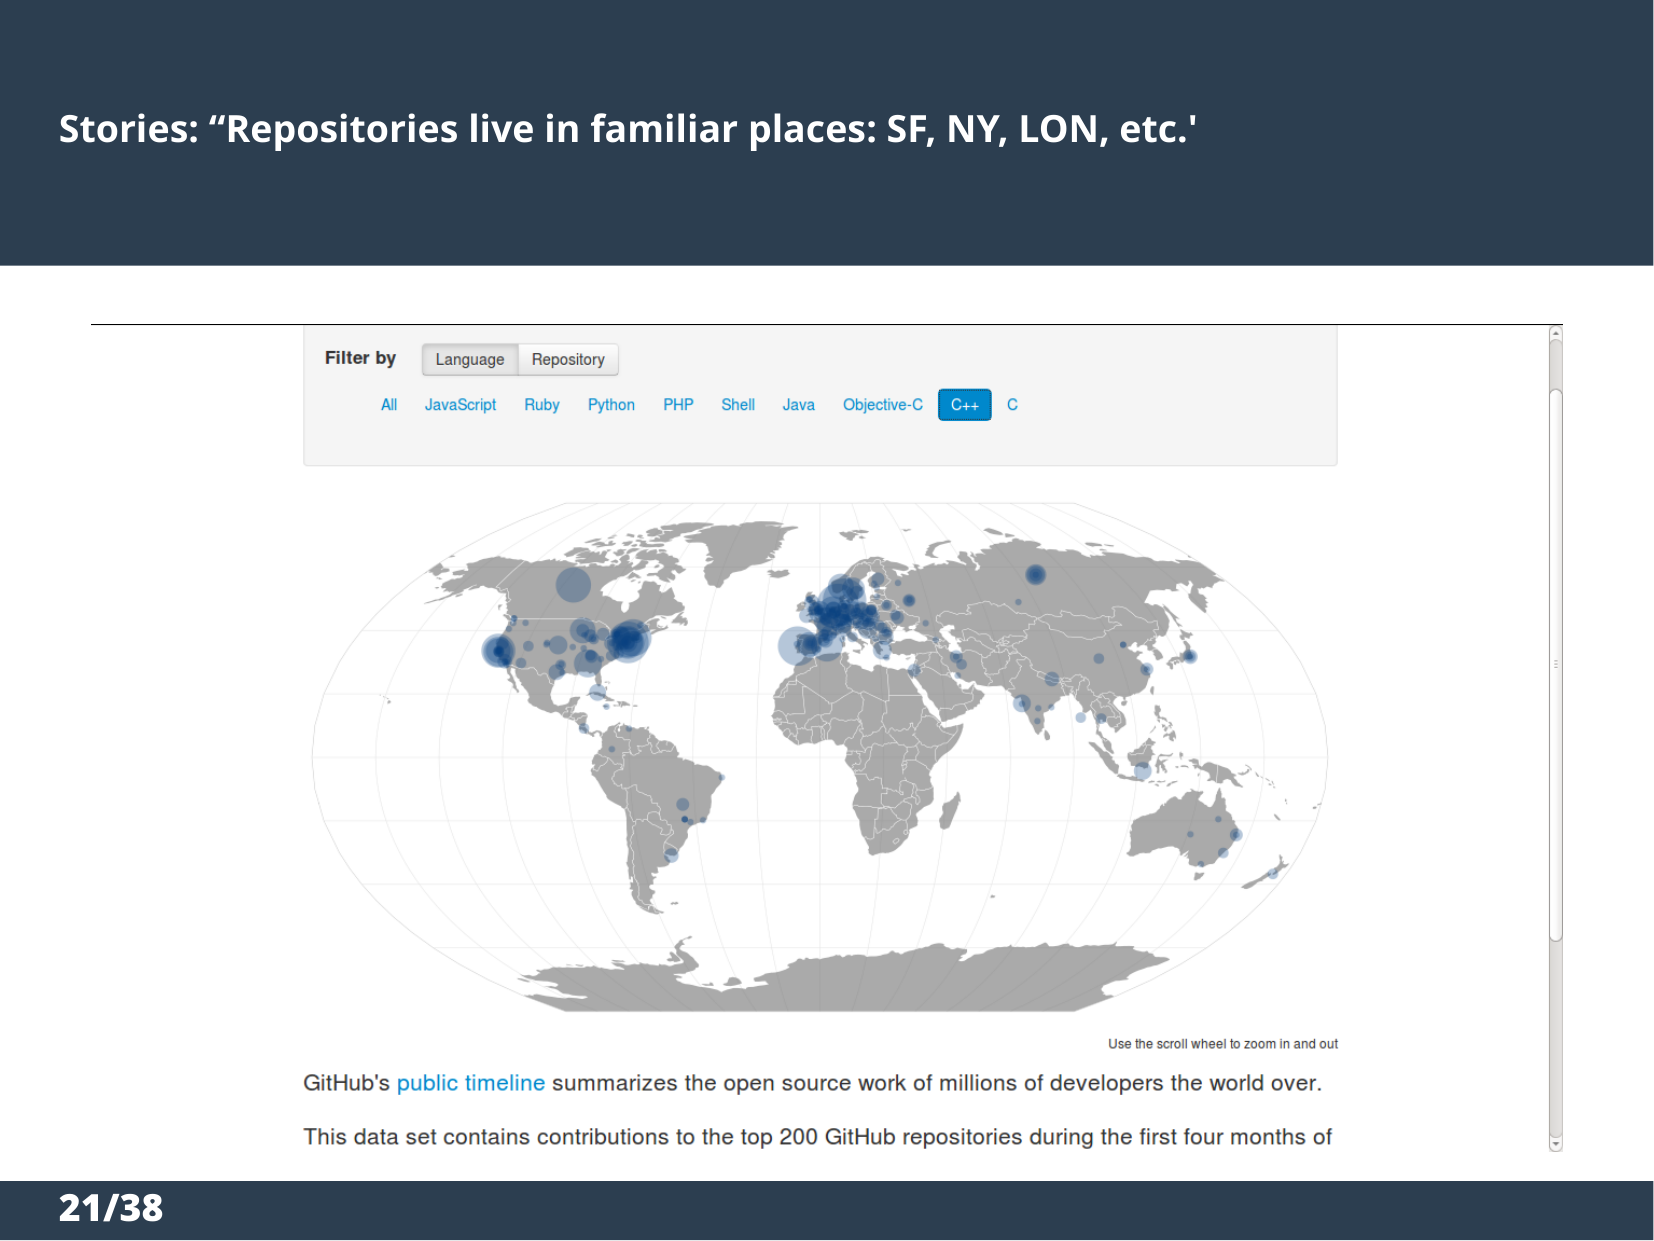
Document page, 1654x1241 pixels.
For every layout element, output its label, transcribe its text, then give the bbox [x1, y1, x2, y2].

picture [91, 324, 1563, 1152]
title Stories: “Repositories live in familiar places: SF, NY, LON, etc.' [59, 49, 1595, 207]
